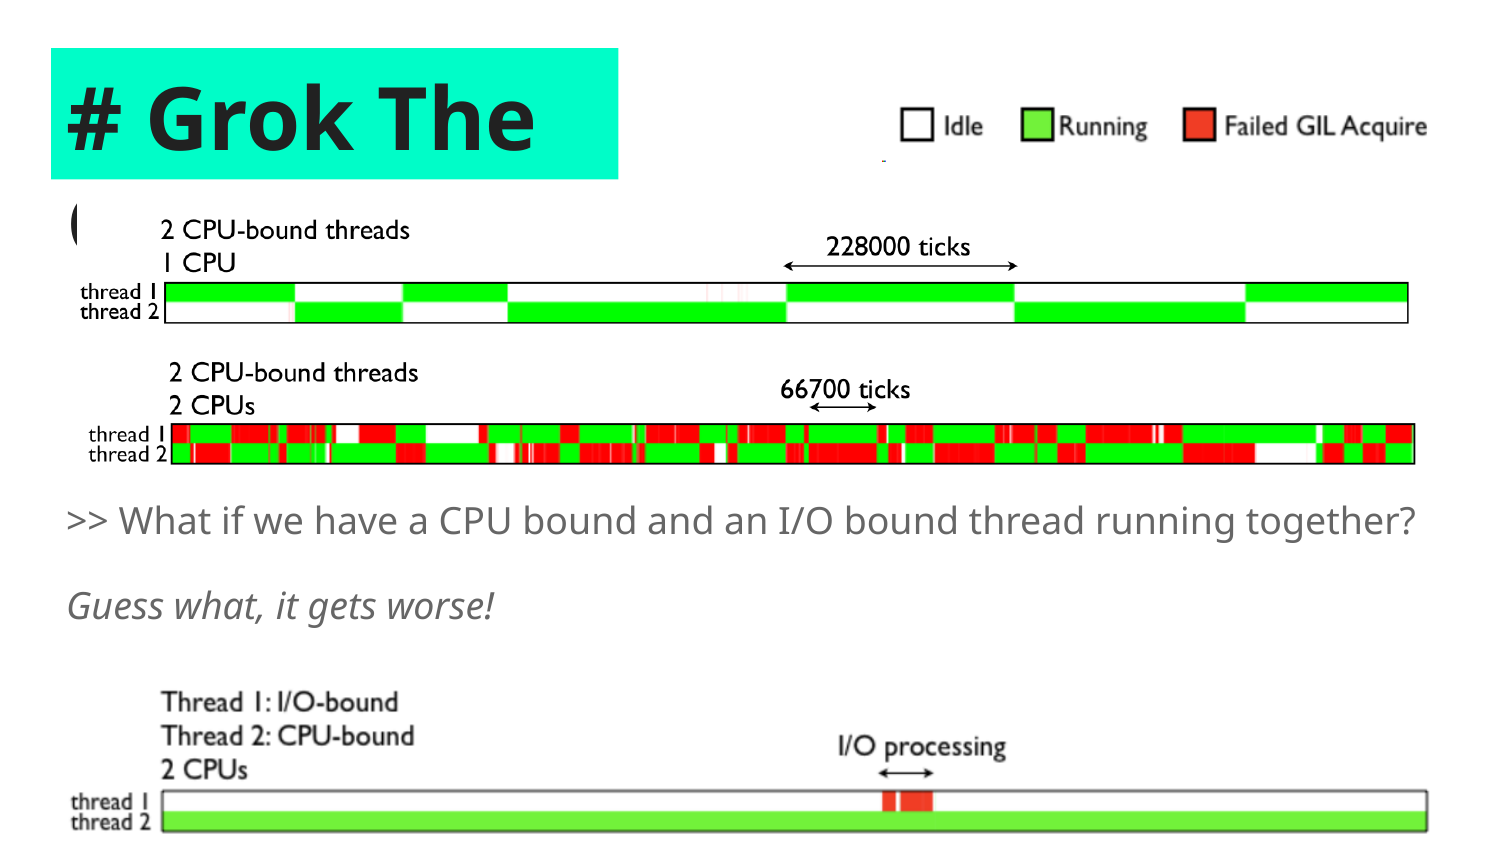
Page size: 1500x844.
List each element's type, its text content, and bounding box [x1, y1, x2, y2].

title # Grok The Gil - Viii [51, 48, 619, 180]
picture [77, 187, 1423, 478]
list >> What if we have a CPU bound and an I/O bound thread running together? Guess what, it gets worse! [51, 226, 1449, 775]
picture [64, 685, 1436, 844]
picture [882, 96, 1436, 162]
